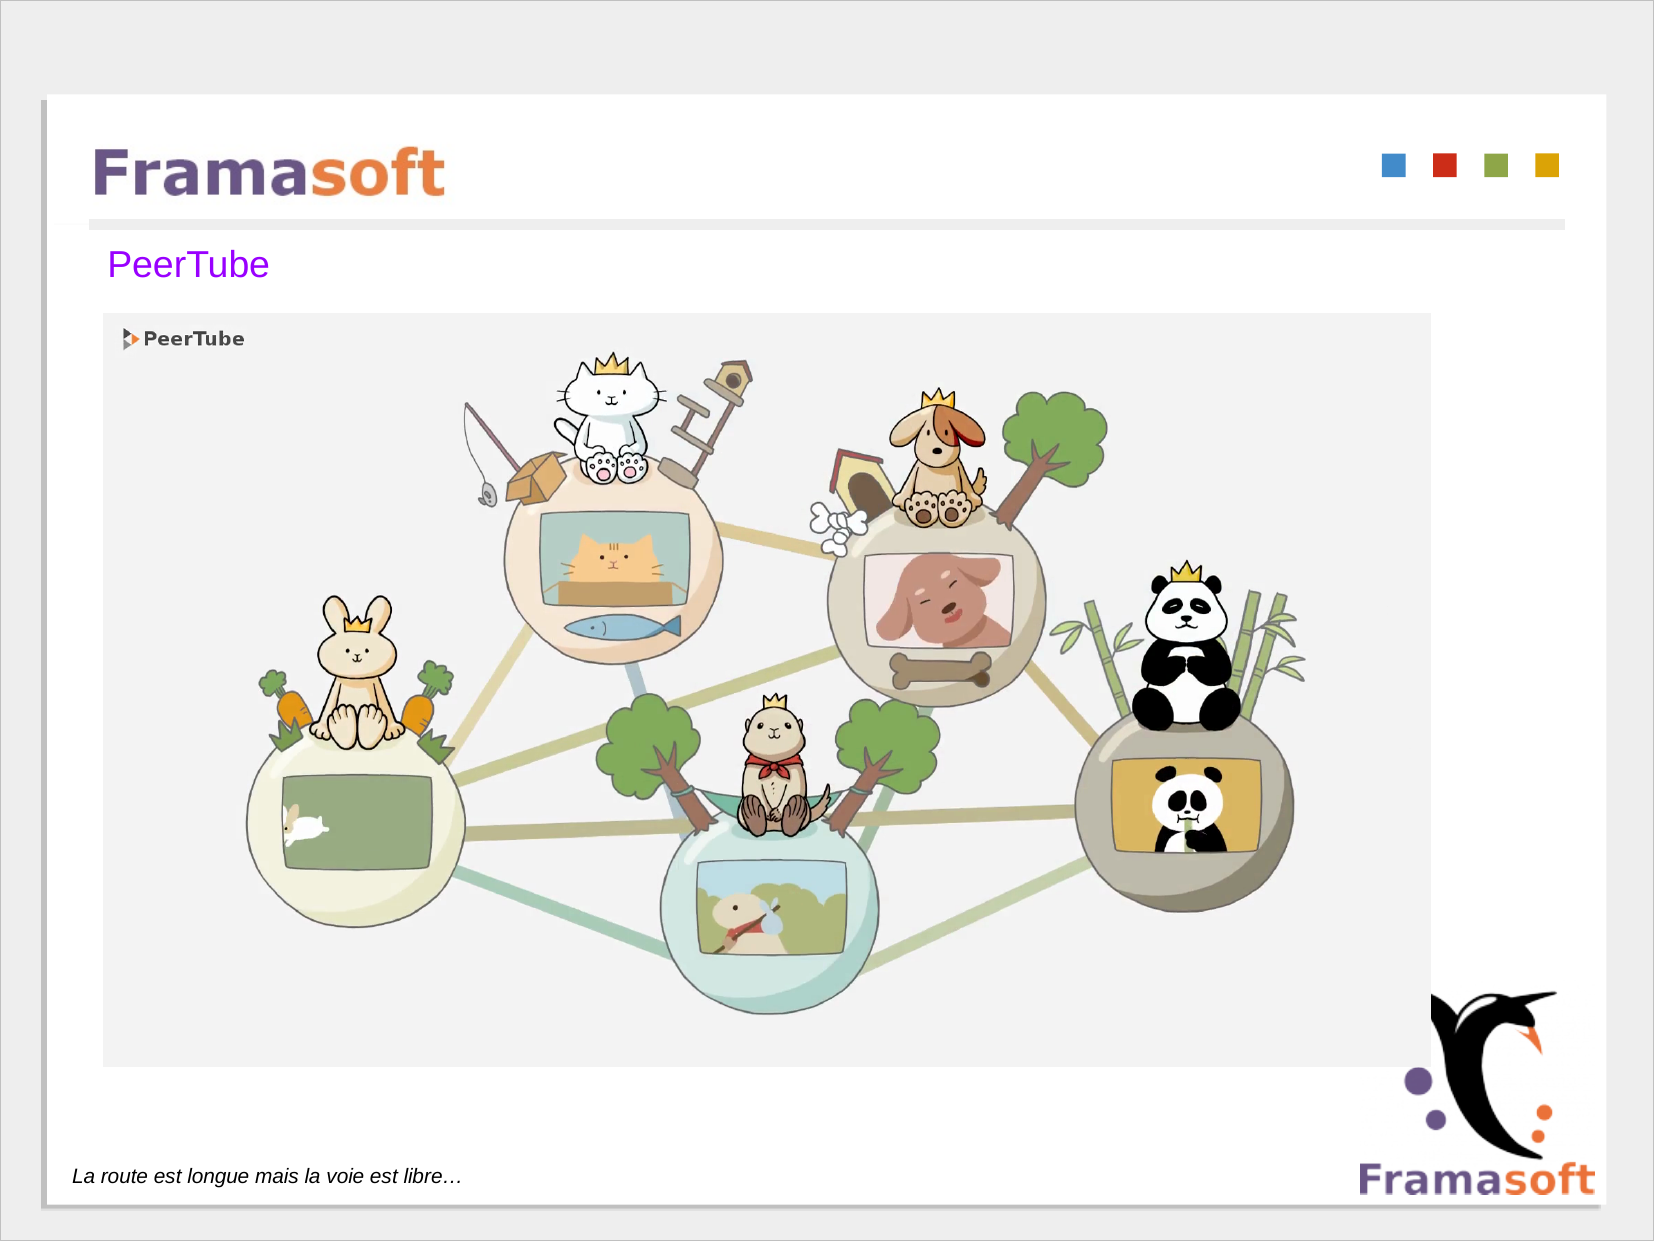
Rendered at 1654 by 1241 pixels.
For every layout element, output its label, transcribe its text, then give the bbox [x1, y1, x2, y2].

picture [103, 313, 1595, 1195]
text_box La route est longue mais la voie est libre… [57, 1157, 591, 1241]
text_box PeerTube [92, 236, 1595, 336]
picture [54, 104, 508, 225]
text_box [0, 0, 1654, 1241]
